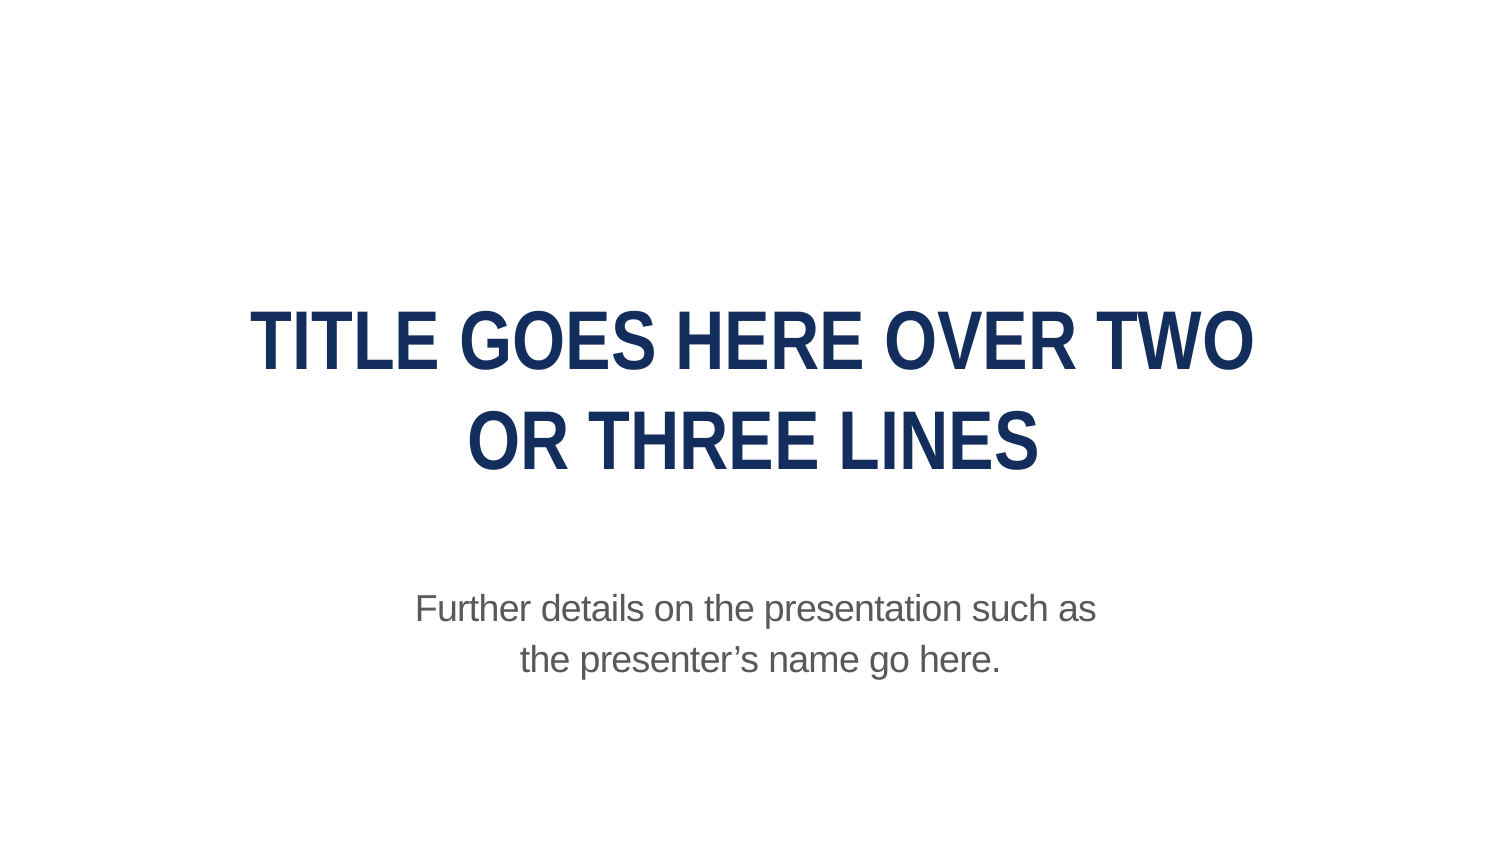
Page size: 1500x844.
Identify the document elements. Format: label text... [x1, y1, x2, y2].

text_box Further details on the presentation such as the presenter’s name go here. [218, 577, 1304, 677]
text_box TITLE goes here over two or three lines [196, 229, 1311, 543]
